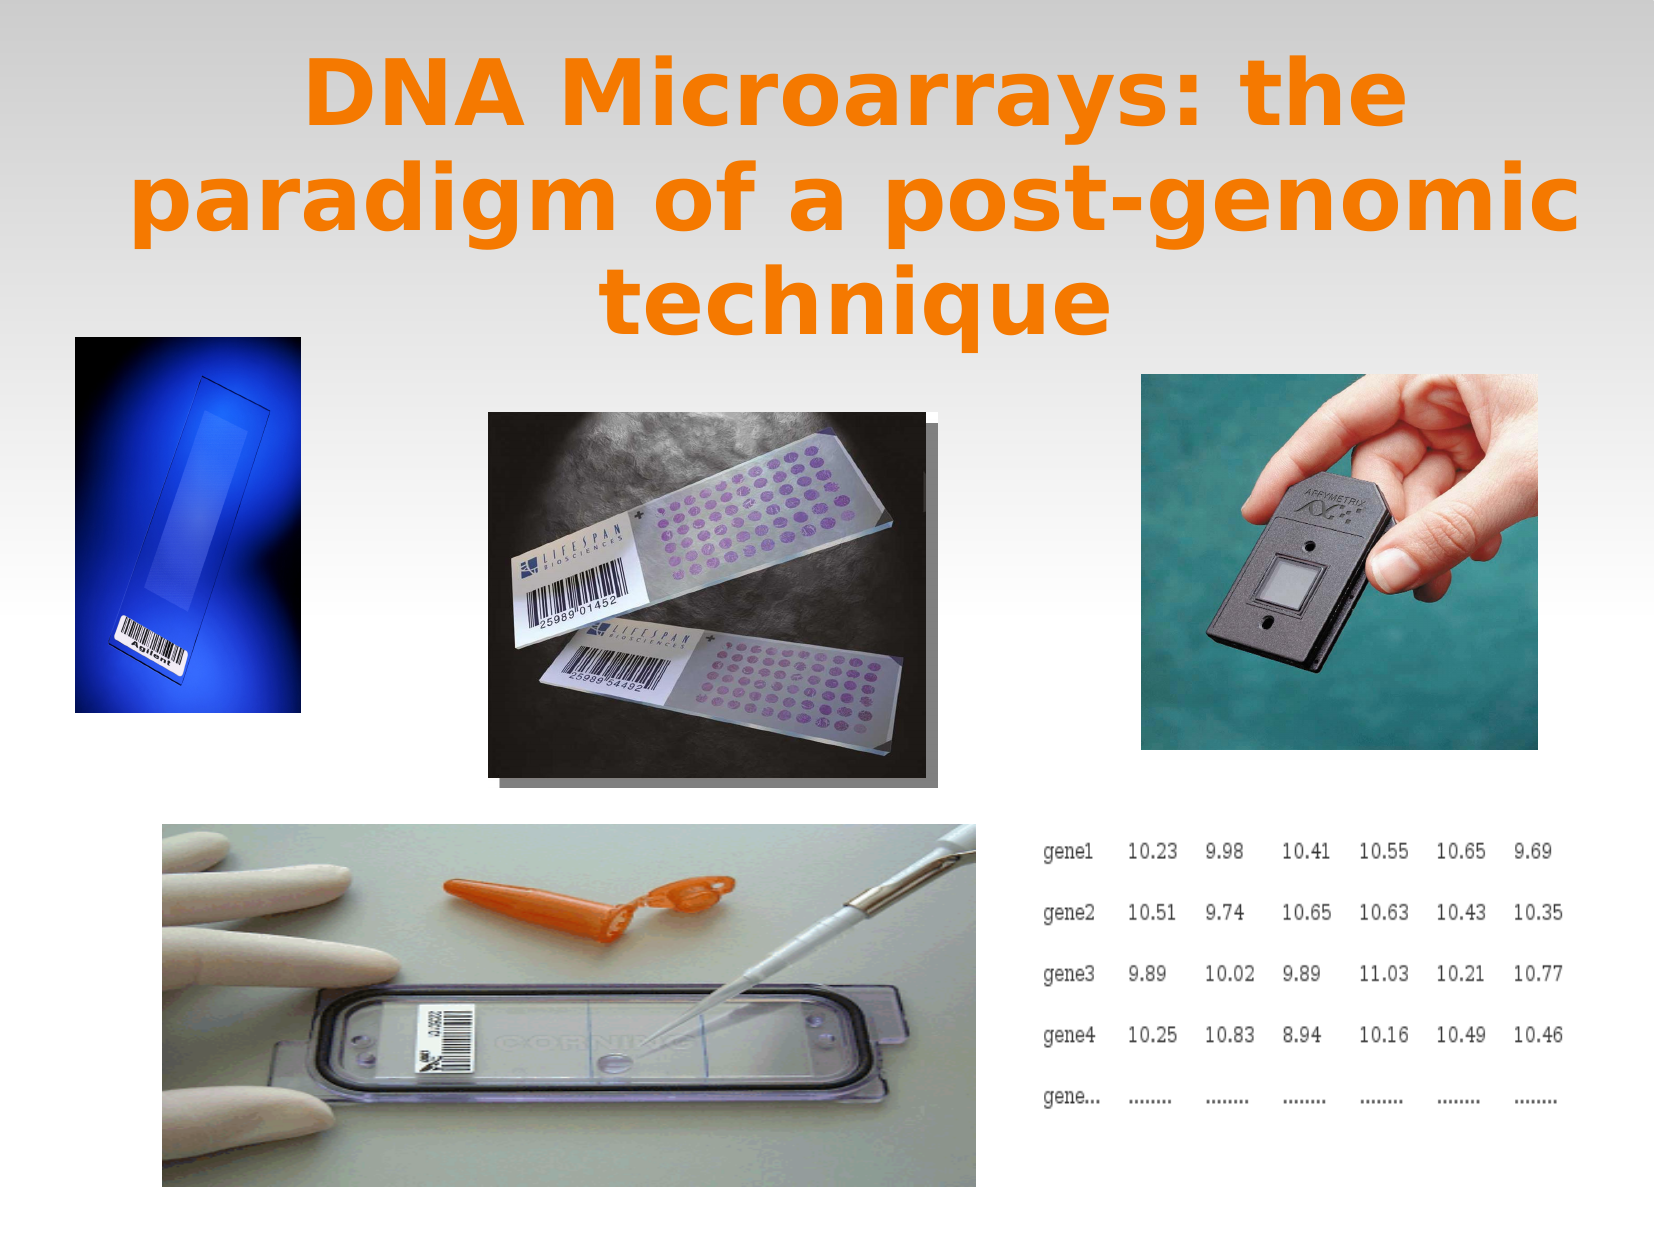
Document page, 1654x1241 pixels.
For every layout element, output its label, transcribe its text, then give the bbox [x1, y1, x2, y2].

picture [1141, 374, 1538, 751]
title DNA Microarrays: the paradigm of a post-genomic technique [112, 37, 1601, 360]
picture [488, 412, 938, 788]
picture [75, 337, 301, 713]
picture [162, 824, 976, 1188]
picture [1032, 824, 1576, 1130]
